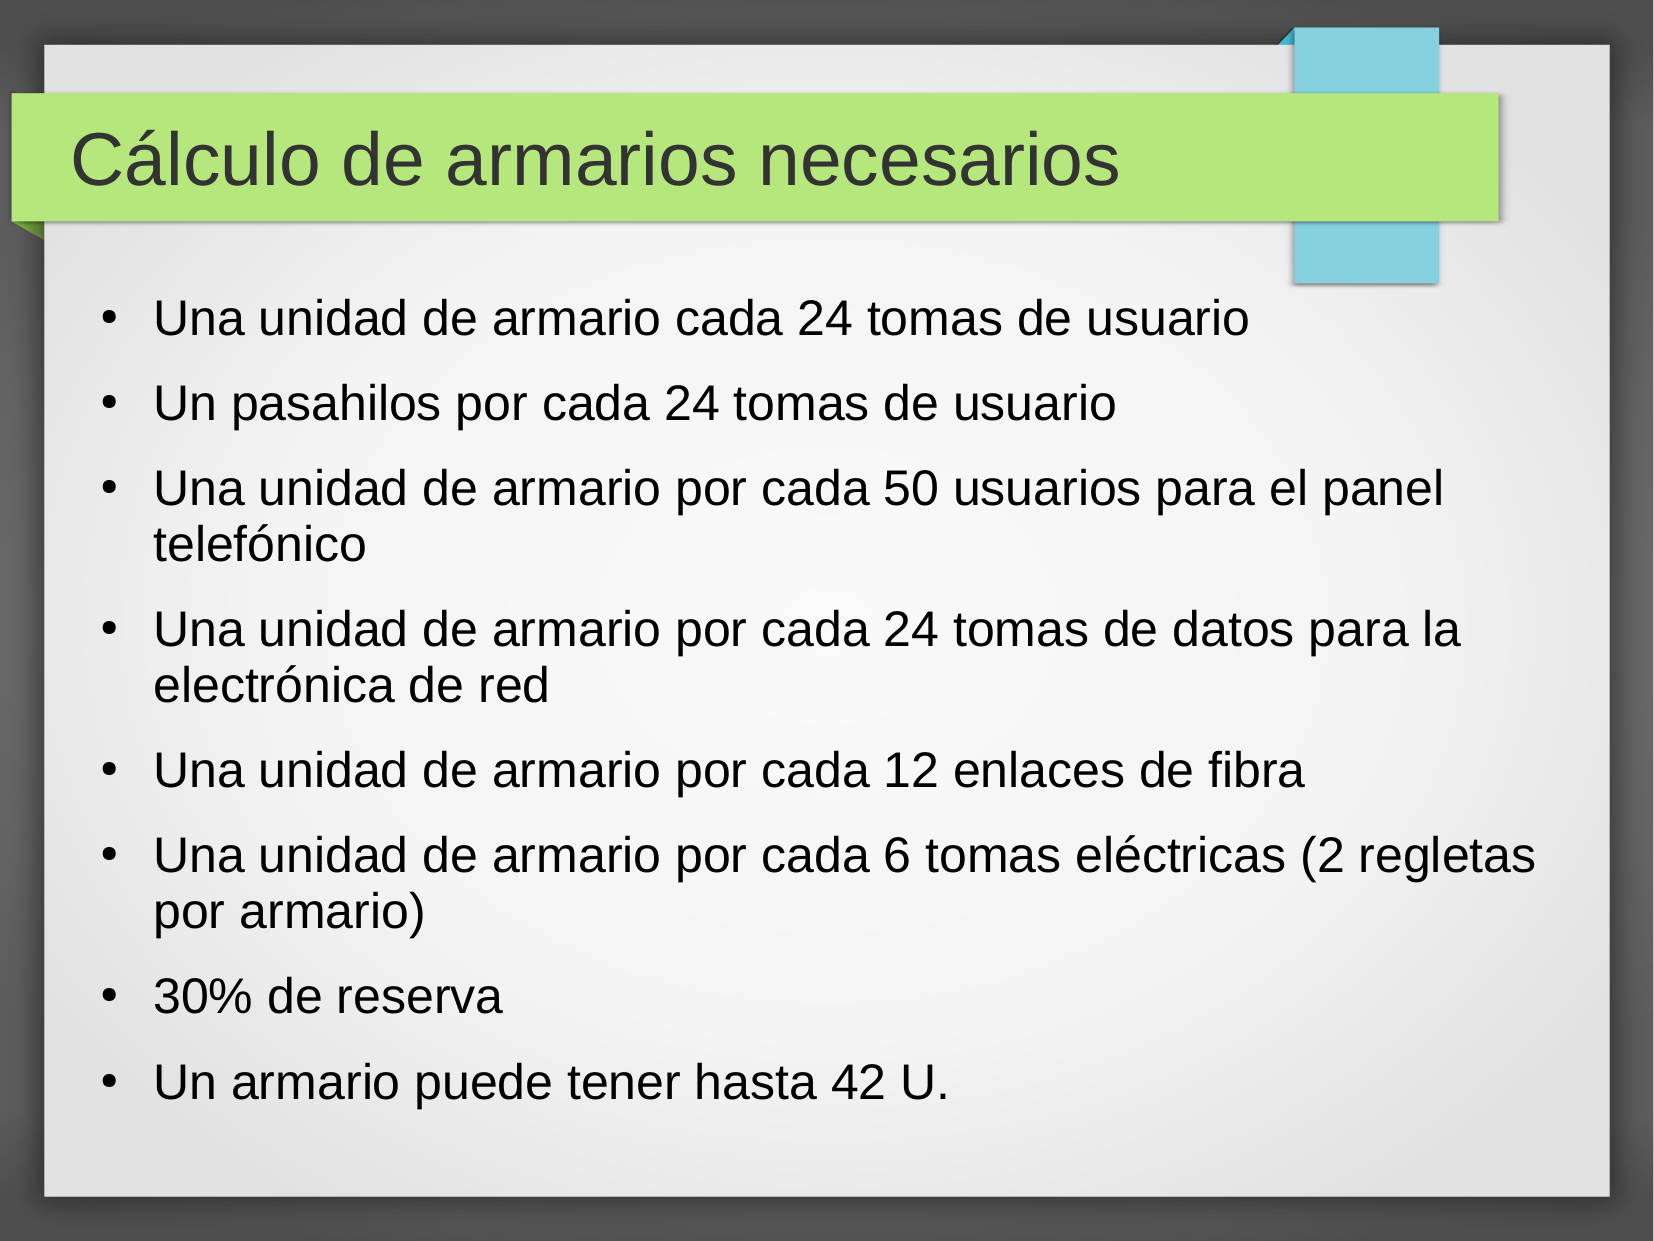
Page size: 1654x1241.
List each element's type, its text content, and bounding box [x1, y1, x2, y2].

picture [0, 0, 1654, 1241]
title Cálculo de armarios necesarios [70, 106, 1229, 213]
list Una unidad de armario cada 24 tomas de usuario Un pasahilos por cada 24 tomas de usuario Una unidad de armario por cada 50 usuarios para el panel telefónico Una unidad de armario por cada 24 tomas de datos para la electrónica de red Una unidad de armario por cada 12 enlaces de fibra Una unidad de armario por cada 6 tomas eléctricas (2 regletas por armario) 30% de reserva Un armario puede tener hasta 42 U. [82, 290, 1571, 1110]
